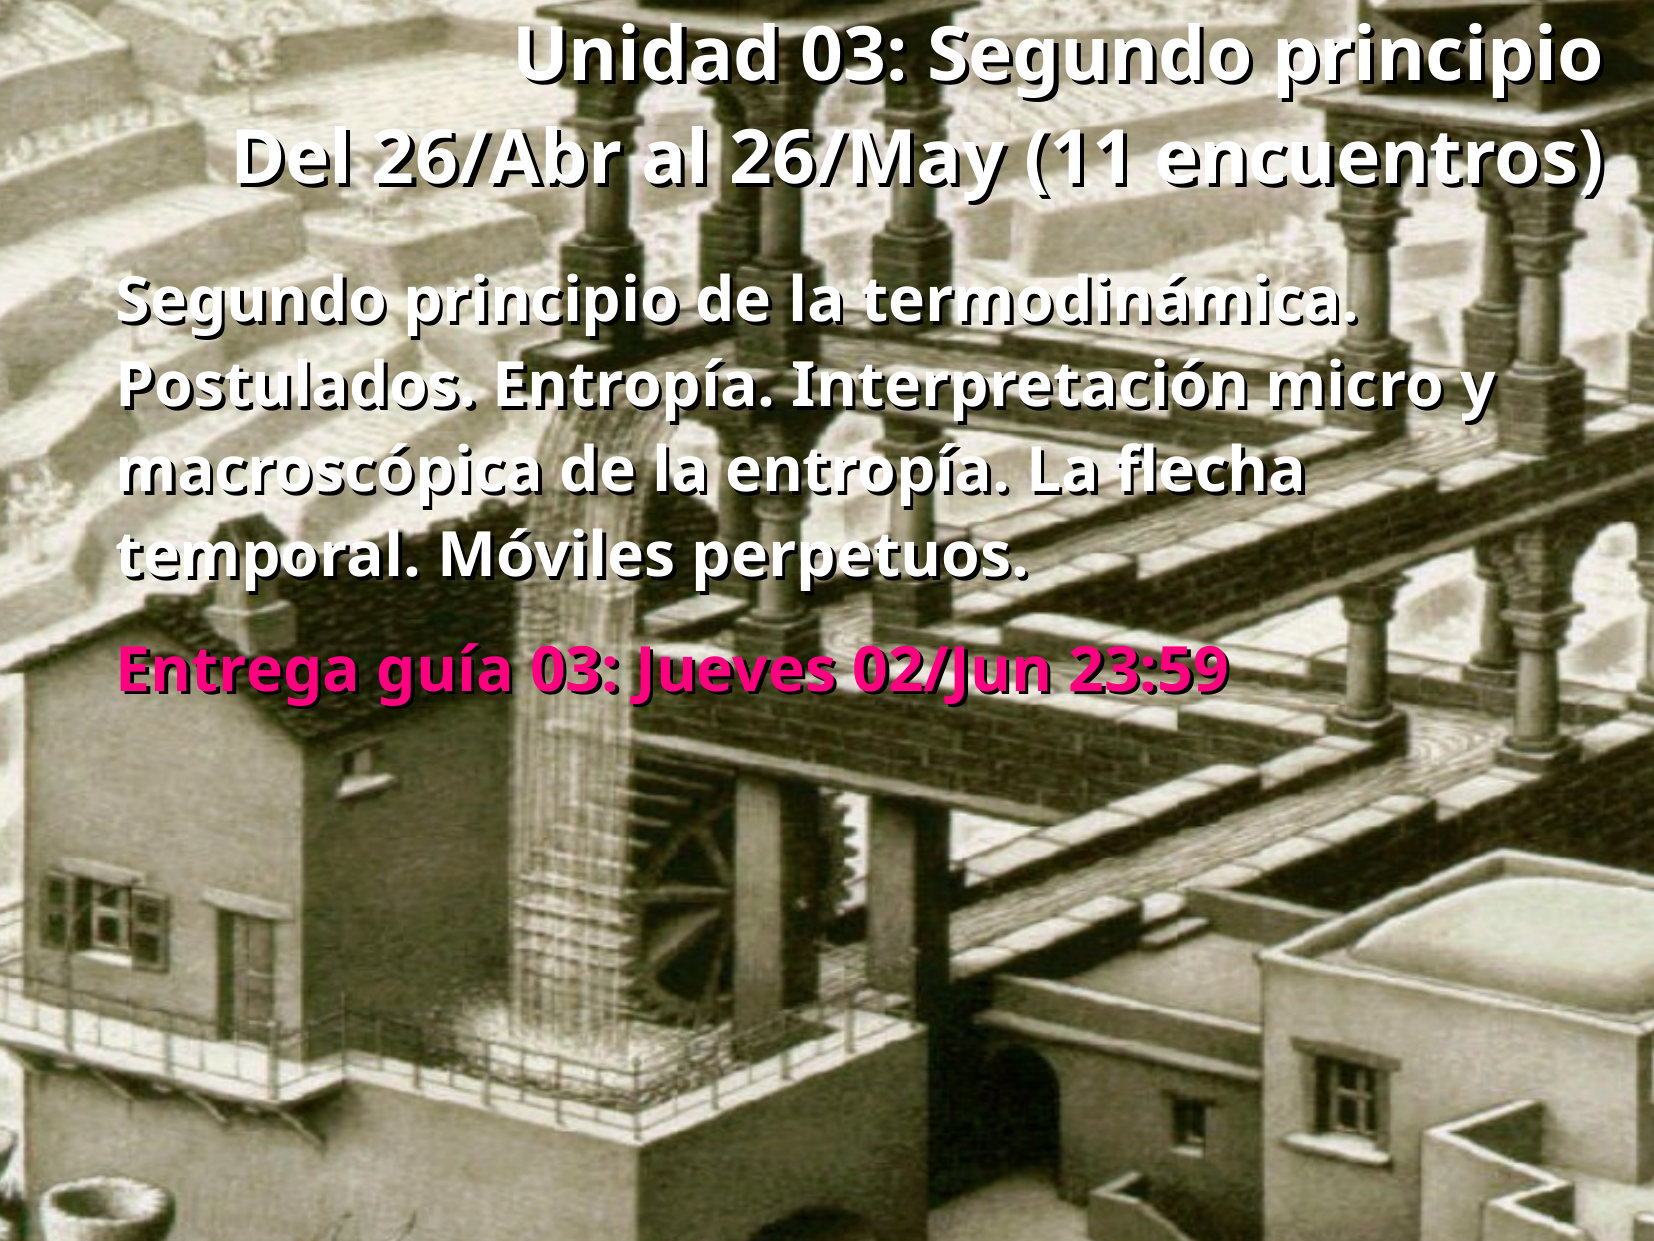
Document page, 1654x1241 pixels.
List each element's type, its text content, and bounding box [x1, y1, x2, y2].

title Unidad 03: Segundo principio Del 26/Abr al 26/May (11 encuentros) [45, 11, 1606, 195]
picture [0, 0, 1654, 1241]
list Segundo principio de la termodinámica. Postulados. Entropía. Interpretación micro y macroscópica de la entropía. La flecha temporal. Móviles perpetuos. Entrega guía 03: Jueves 02/Jun 23:59 [45, 255, 1606, 1156]
